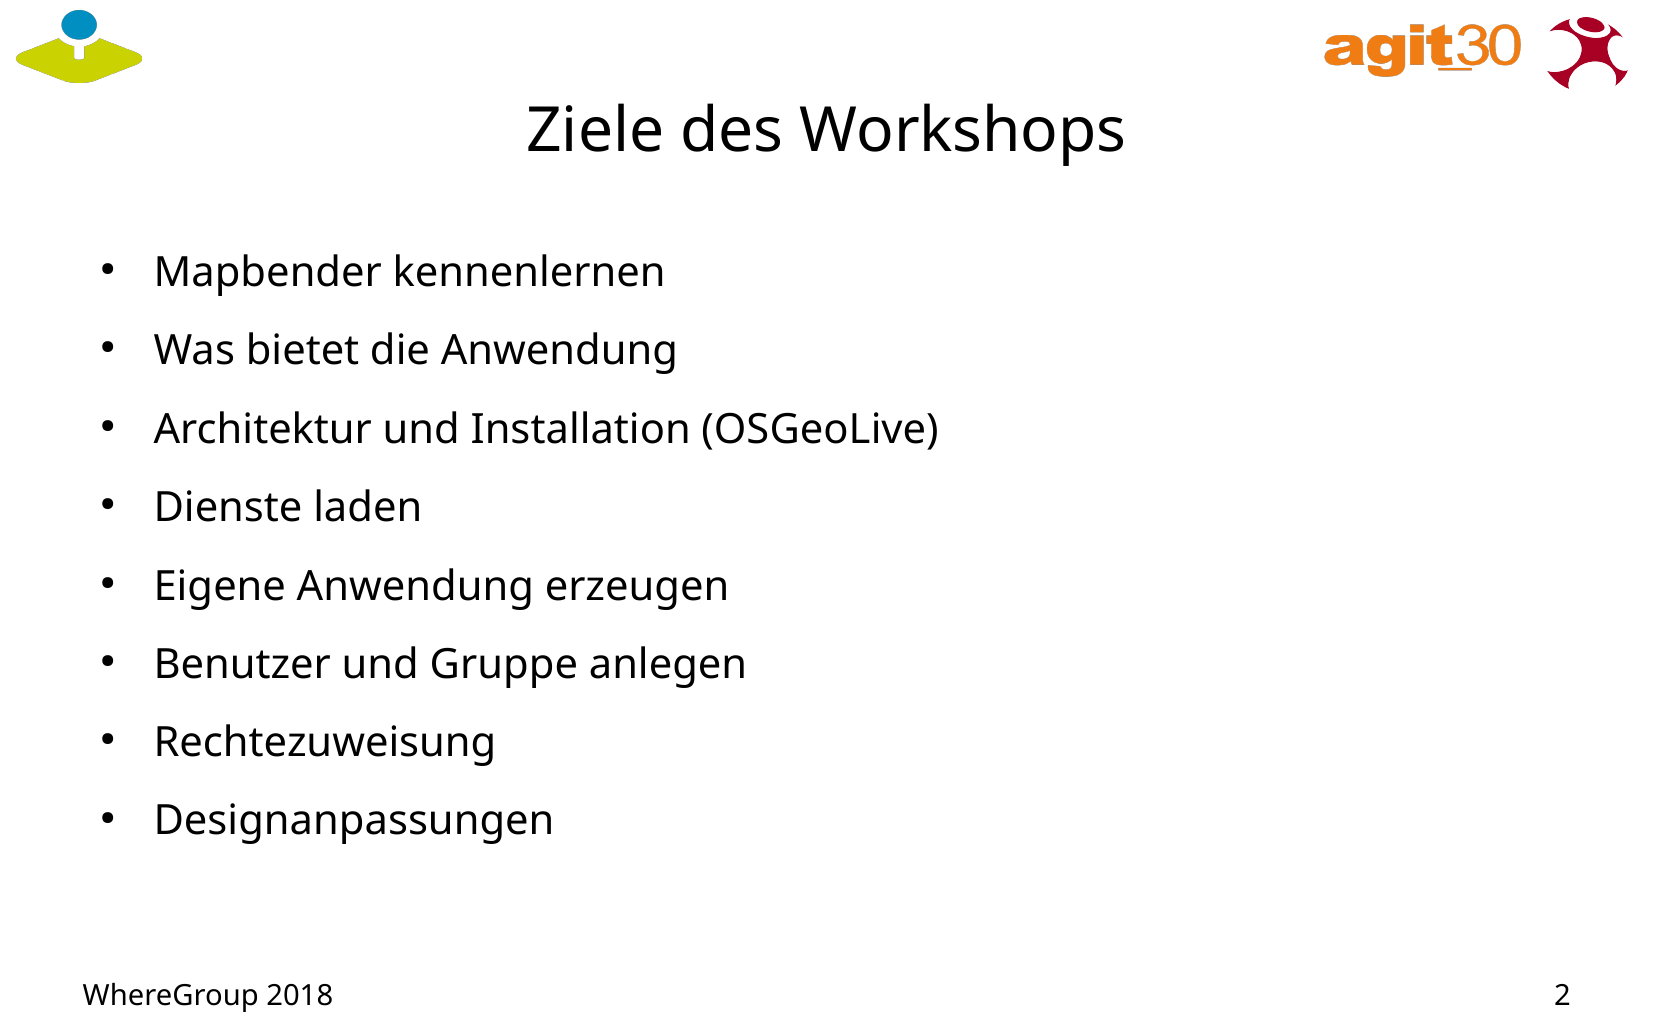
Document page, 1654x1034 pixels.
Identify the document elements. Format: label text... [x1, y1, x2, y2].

list Mapbender kennenlernen Was bietet die Anwendung Architektur und Installation (OSGeoLive) Dienste laden Eigene Anwendung erzeugen Benutzer und Gruppe anlegen Rechtezuweisung Designanpassungen [82, 241, 1571, 955]
picture [16, 10, 142, 83]
picture [1547, 17, 1628, 89]
title Ziele des Workshops [82, 41, 1571, 214]
picture [1322, 21, 1524, 41]
